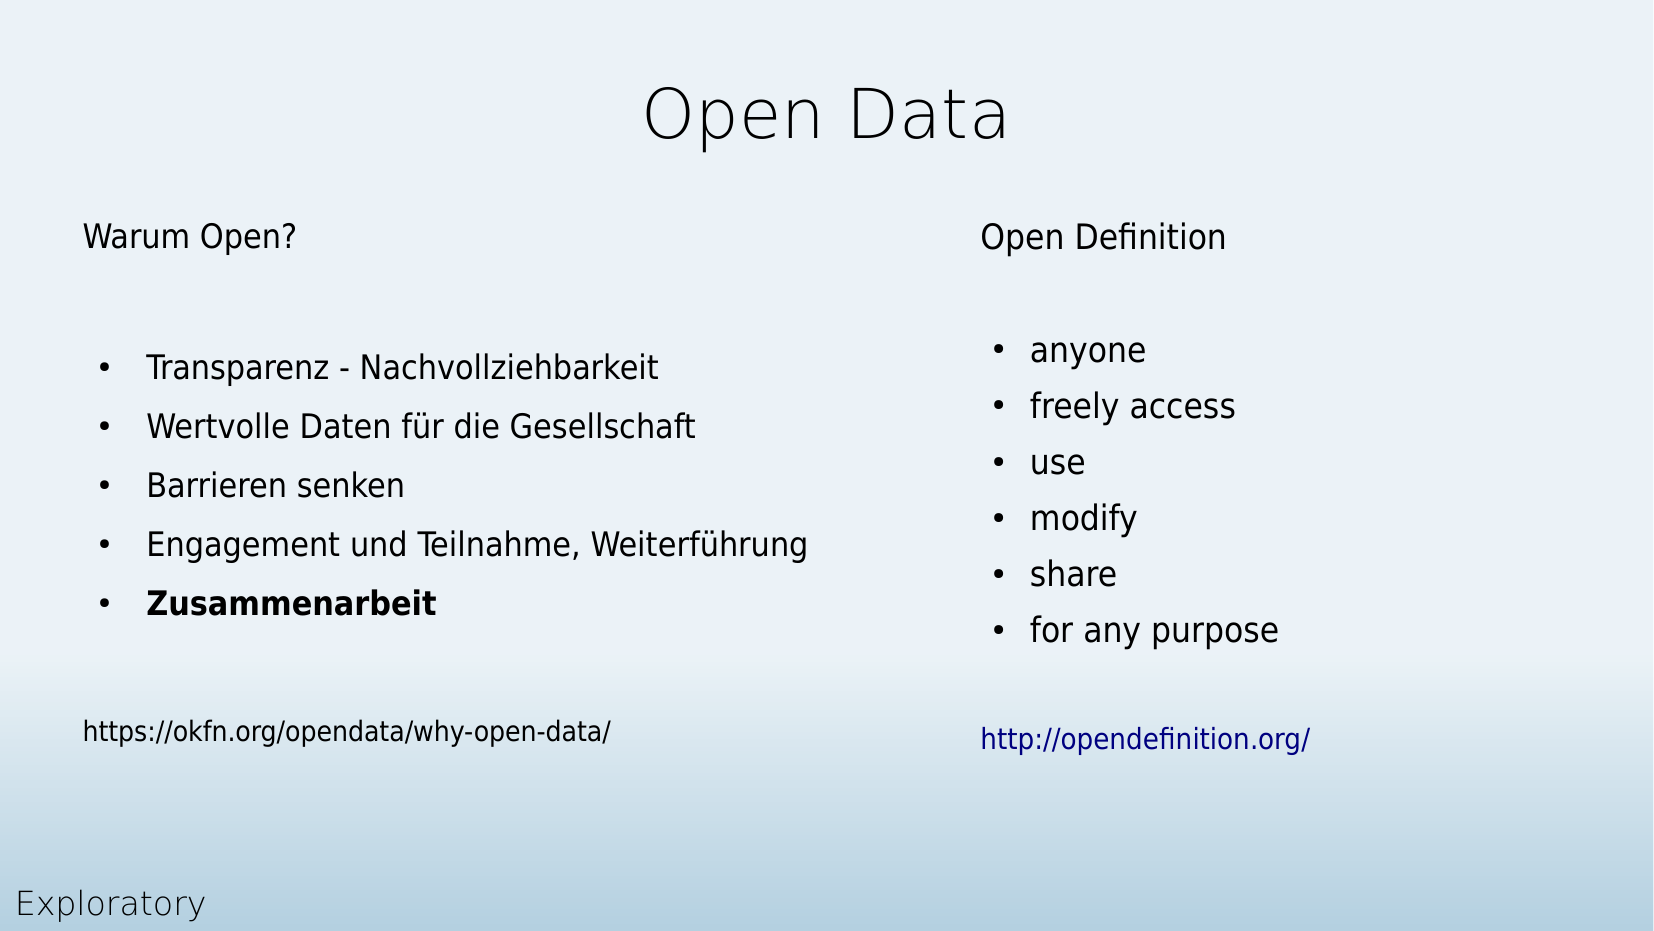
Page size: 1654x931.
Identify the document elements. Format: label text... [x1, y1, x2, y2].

list Warum Open? Transparenz - Nachvollziehbarkeit Wertvolle Daten für die Gesellschaft Barrieren senken Engagement und Teilnahme, Weiterführung Zusammenarbeit https://okfn.org/opendata/why-open-data/ [82, 217, 809, 768]
list Open Definition anyone freely access use modify share for any purpose http://opendefinition.org/ [980, 217, 1572, 757]
title Open Data [82, 37, 1571, 193]
